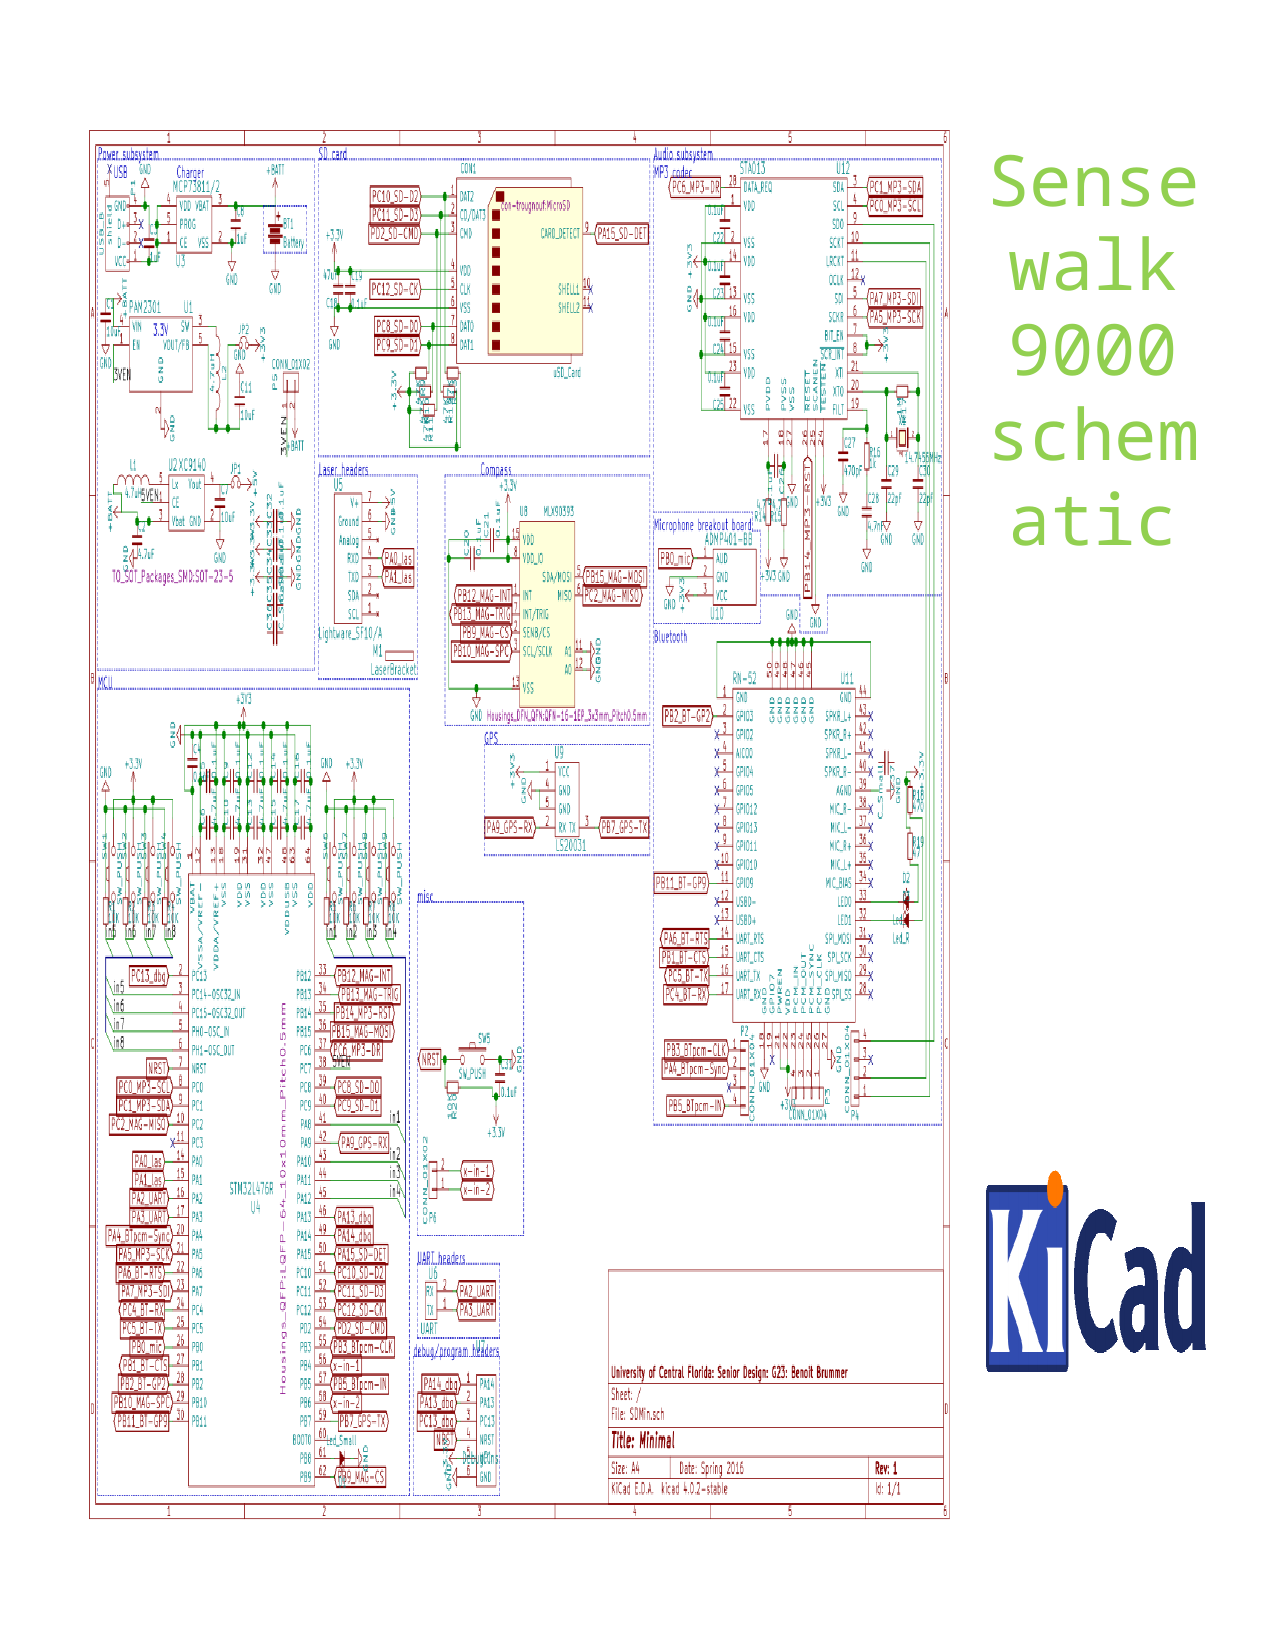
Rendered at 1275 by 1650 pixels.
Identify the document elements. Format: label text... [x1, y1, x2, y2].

title Sensewalk 9000 schematic [970, 167, 1217, 575]
picture [58, 58, 1211, 1592]
